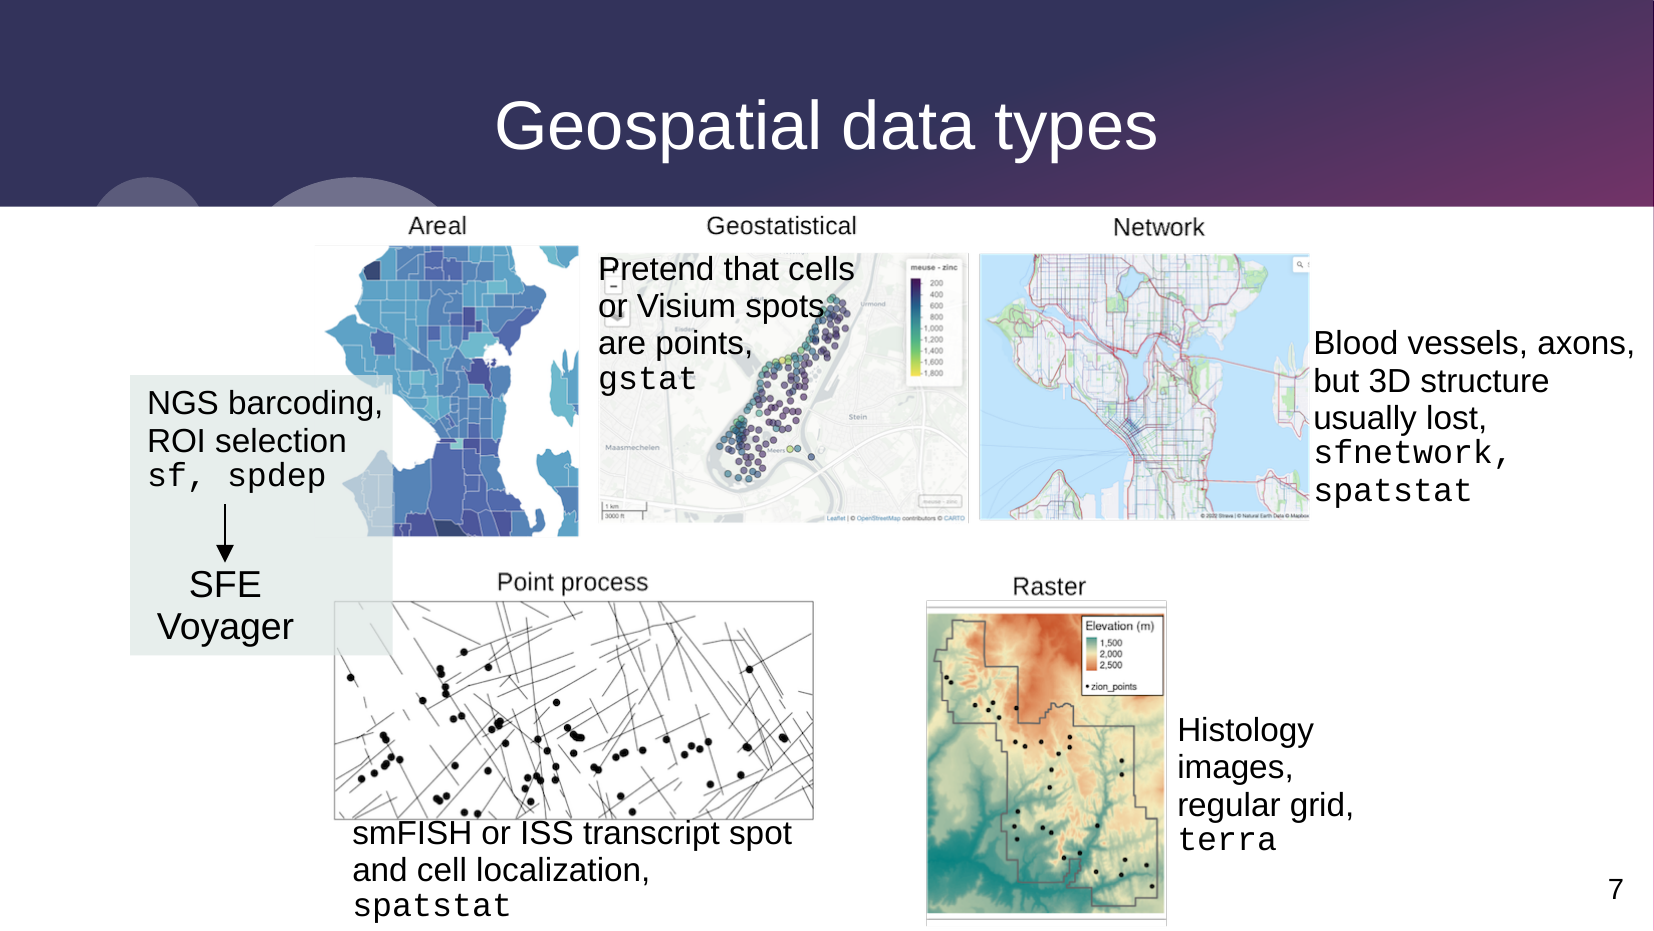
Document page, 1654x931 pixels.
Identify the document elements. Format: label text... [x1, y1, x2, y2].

text_box Pretend that cells or Visium spots are points, gstat [583, 243, 895, 408]
text_box [130, 375, 393, 656]
text_box Histology images, regular grid, terra [1162, 704, 1426, 869]
text_box Blood vessels, axons, but 3D structure usually lost, sfnetwork, spatstat [1298, 317, 1654, 520]
text_box [226, 505, 393, 656]
text_box SFE Voyager [142, 556, 346, 656]
text_box smFISH or ISS transcript spot and cell localization, spatstat [337, 807, 864, 931]
text_box NGS barcoding, ROI selection sf, spdep [132, 377, 433, 505]
title Geospatial data types [88, 44, 1565, 207]
picture [312, 212, 1313, 931]
